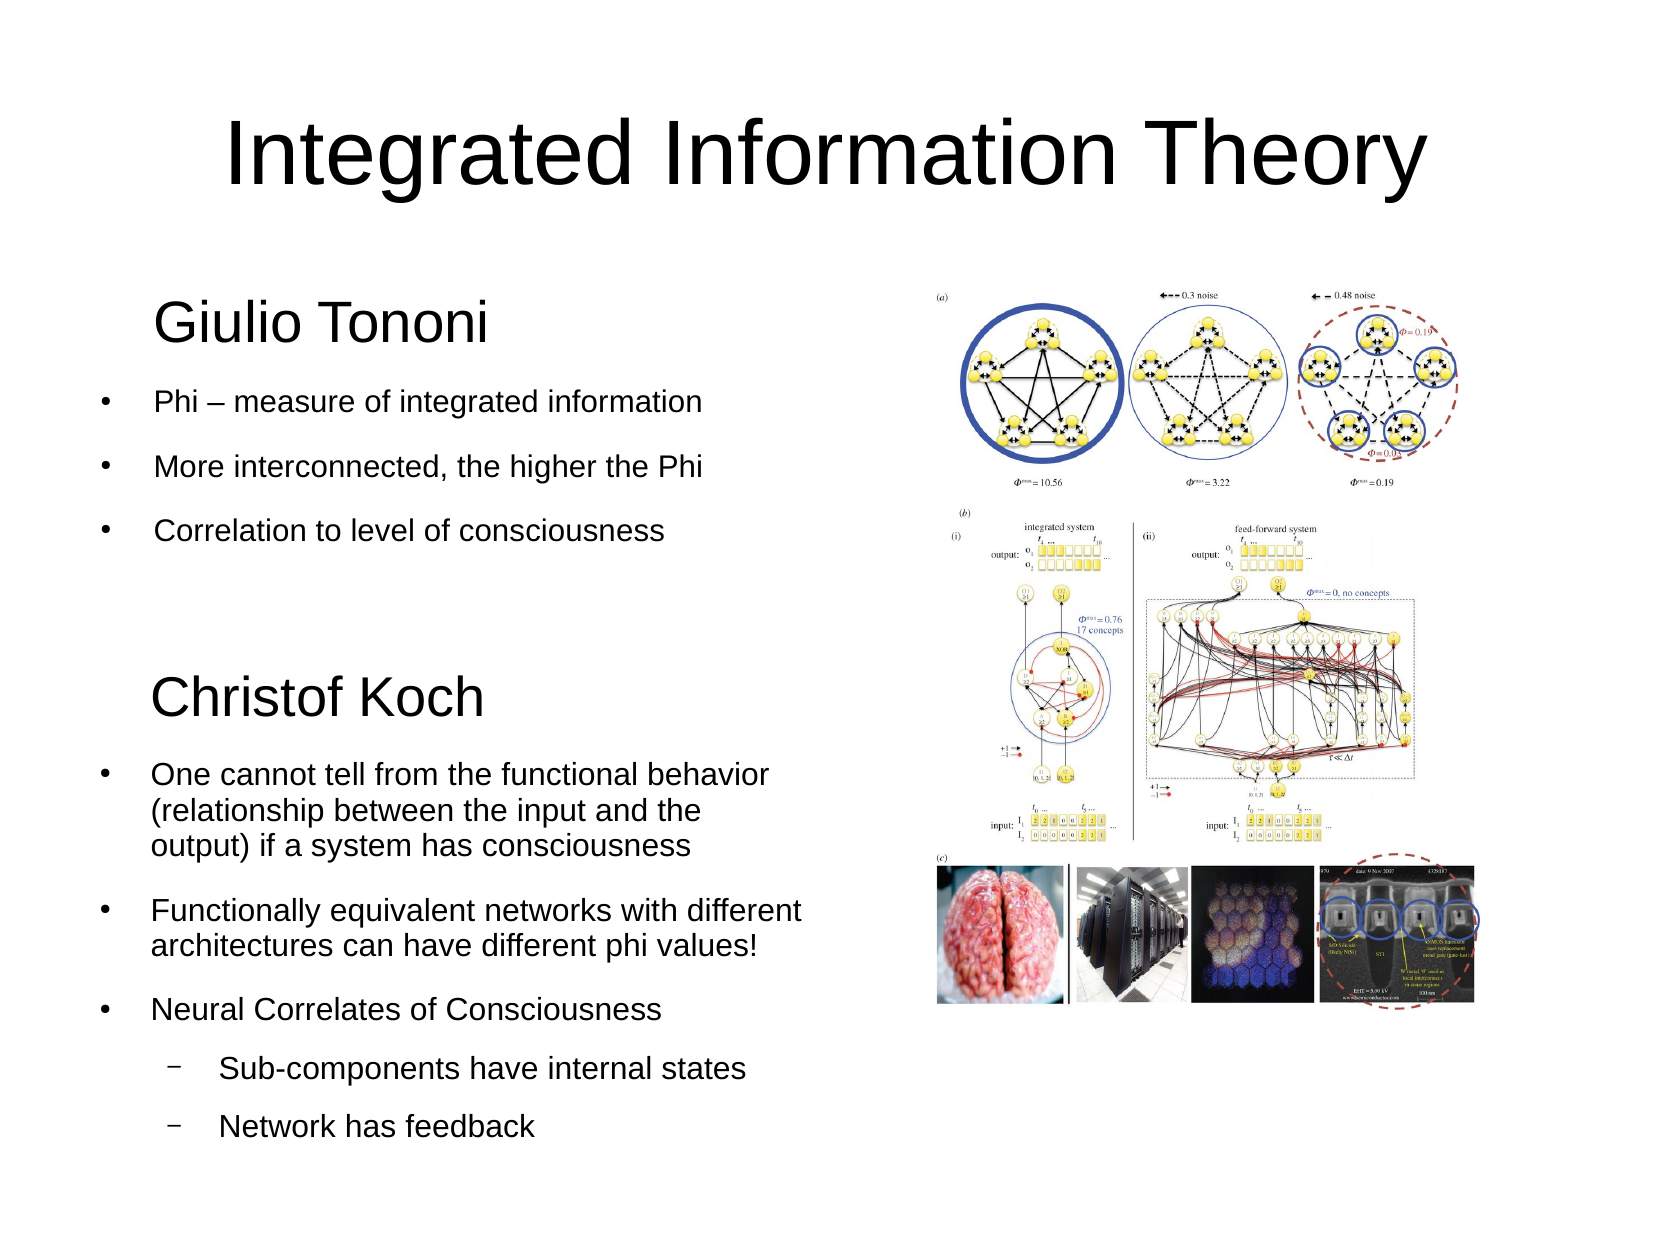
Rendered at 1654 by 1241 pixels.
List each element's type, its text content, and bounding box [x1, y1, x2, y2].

picture [936, 290, 1481, 1010]
title Integrated Information Theory [82, 49, 1571, 257]
list Christof Koch One cannot tell from the functional behavior (relationship between the input and the output) if a system has consciousness Functionally equivalent networks with different architectures can have different phi values! Neural Correlates of Consciousness Sub-components have internal states Network has feedback [82, 665, 809, 1156]
list Giulio Tononi Phi – measure of integrated information More interconnected, the higher the Phi Correlation to level of consciousness [82, 290, 809, 634]
